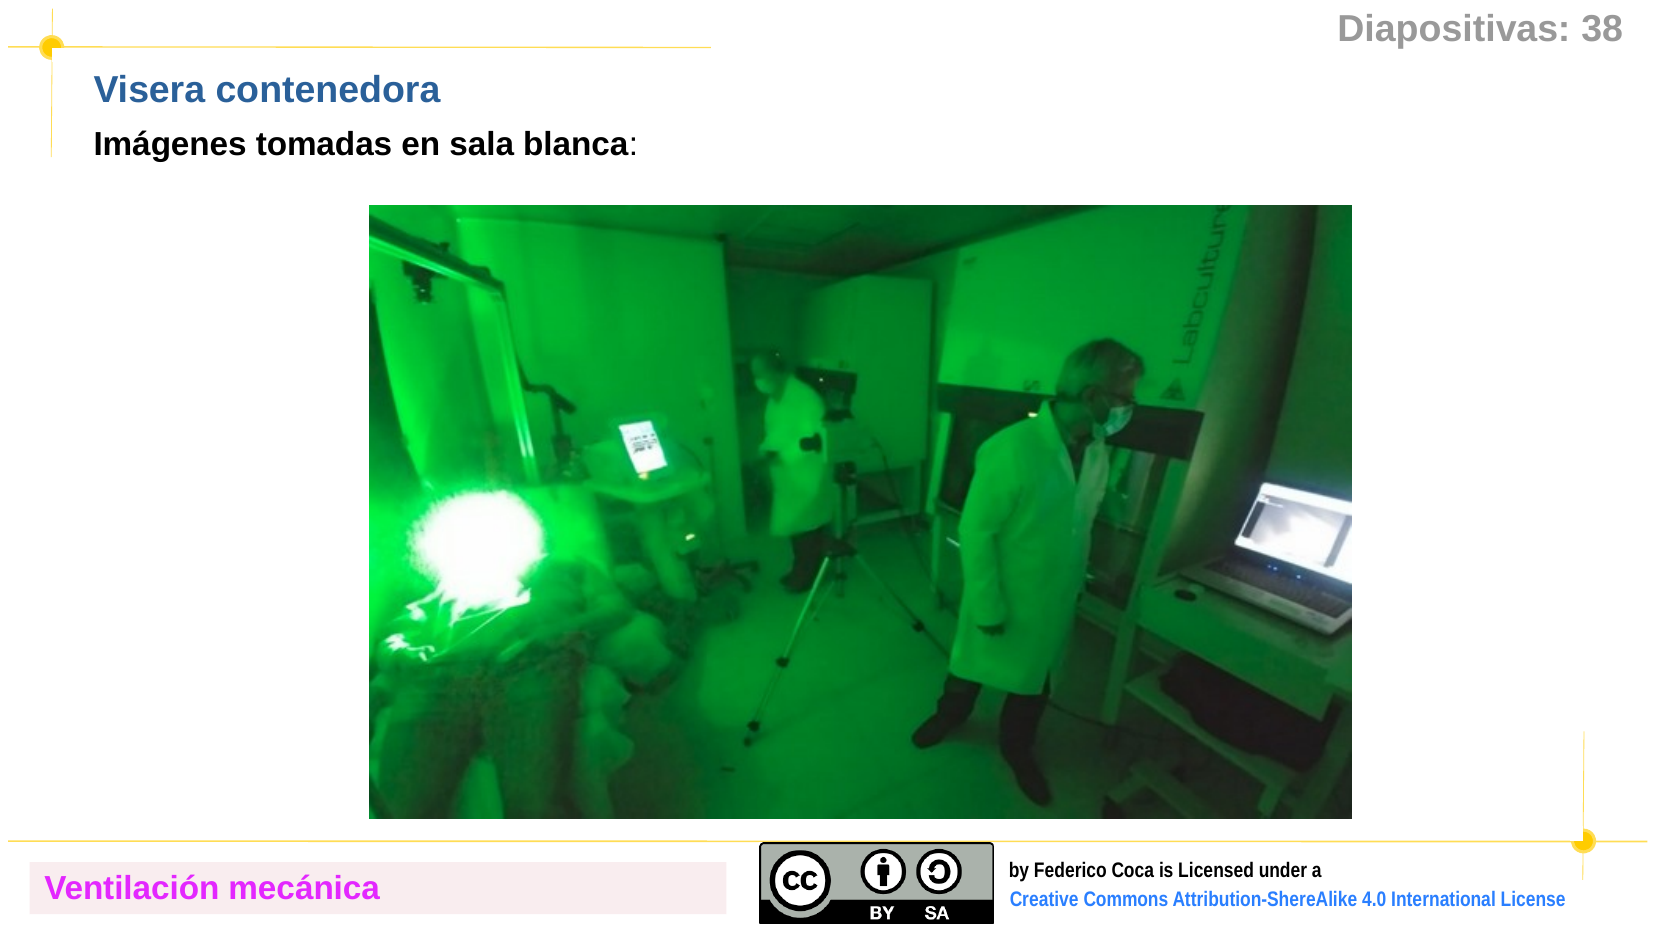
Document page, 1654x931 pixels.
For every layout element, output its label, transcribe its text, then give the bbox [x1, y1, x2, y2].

text_box Ventilación mecánica [29, 862, 727, 915]
picture [369, 205, 1352, 819]
text_box Imágenes tomadas en sala blanca: [78, 118, 1630, 186]
text_box Visera contenedora [78, 61, 886, 118]
text_box Diapositivas: 38 [1322, 0, 1644, 57]
